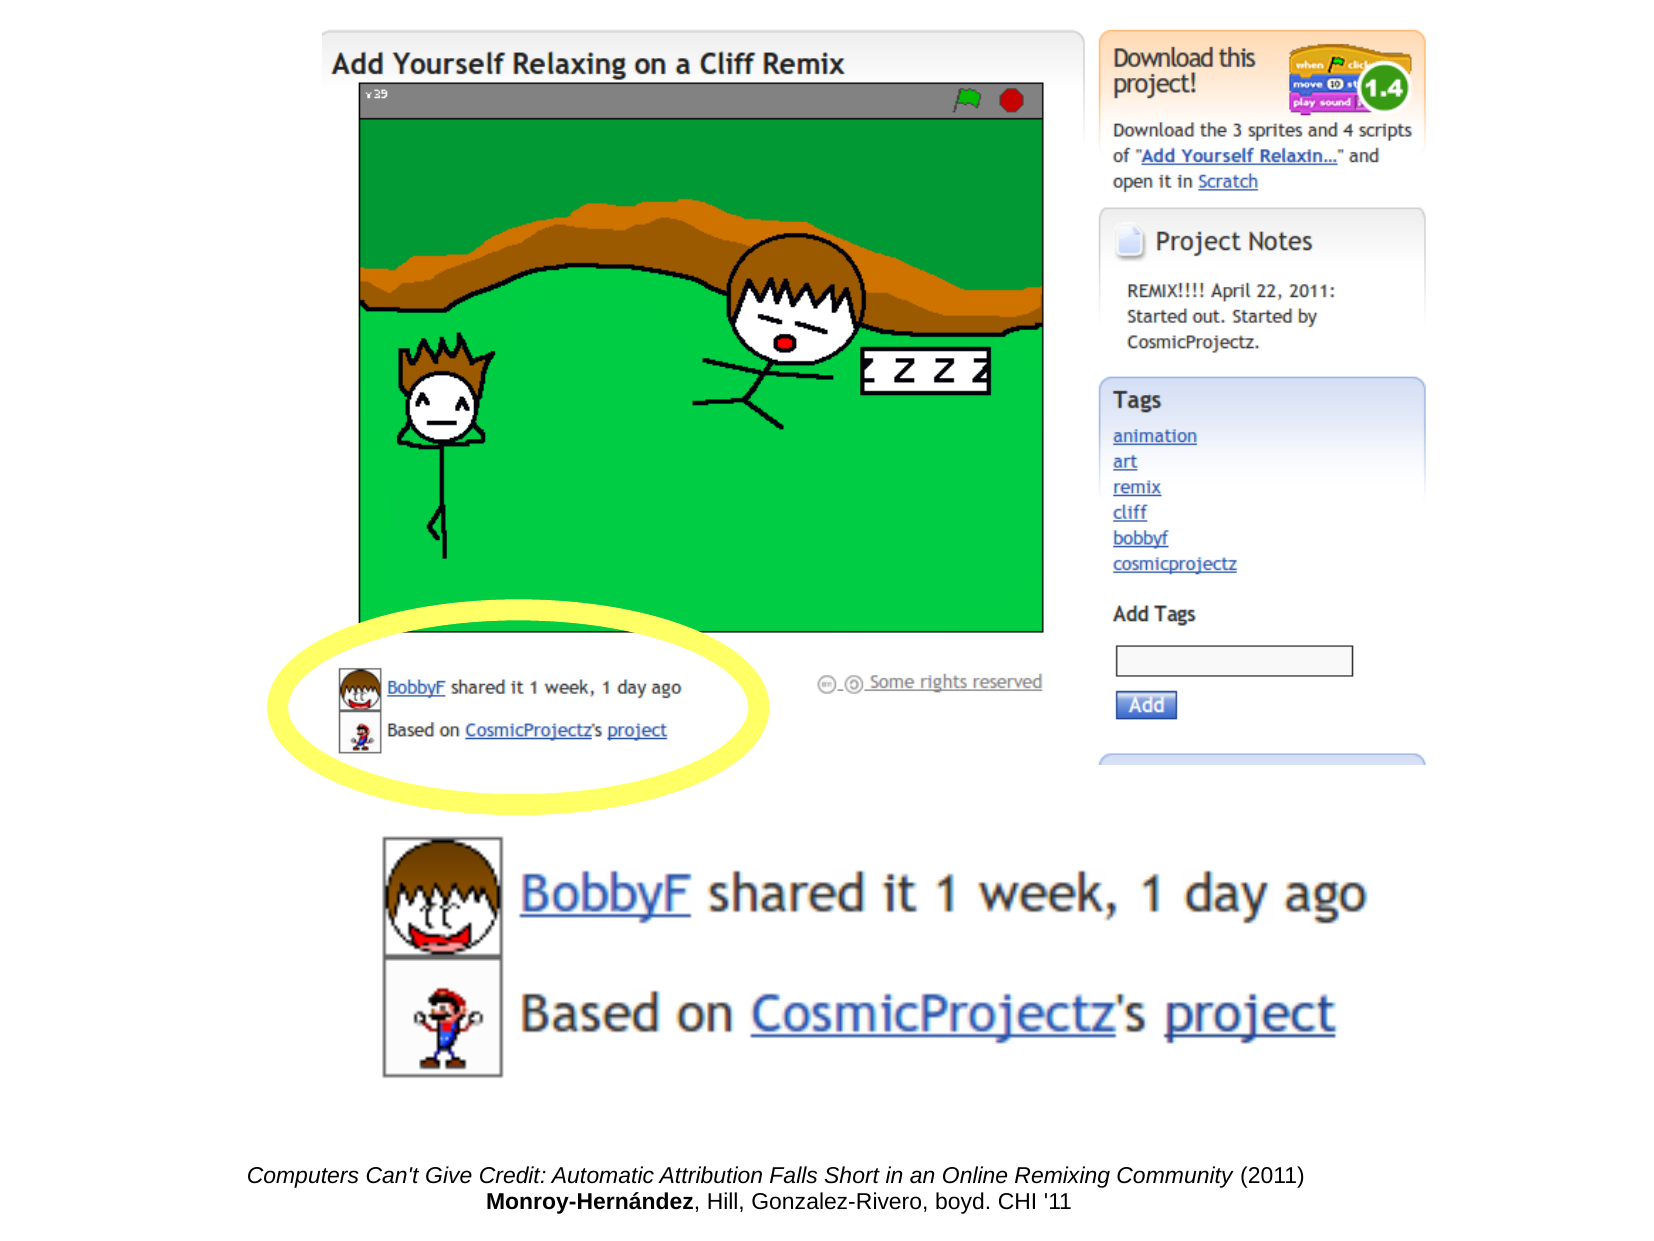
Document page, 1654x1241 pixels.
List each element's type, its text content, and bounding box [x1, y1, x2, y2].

picture [322, 621, 748, 765]
picture [361, 818, 1399, 1008]
picture [322, 23, 1433, 765]
text_box Computers Can't Give Credit: Automatic Attribution Falls Short in an Online Remixing Community (2011) Monroy-Hernández, Hill, Gonzalez-Rivero, boyd. CHI '11 [0, 1008, 1654, 1241]
